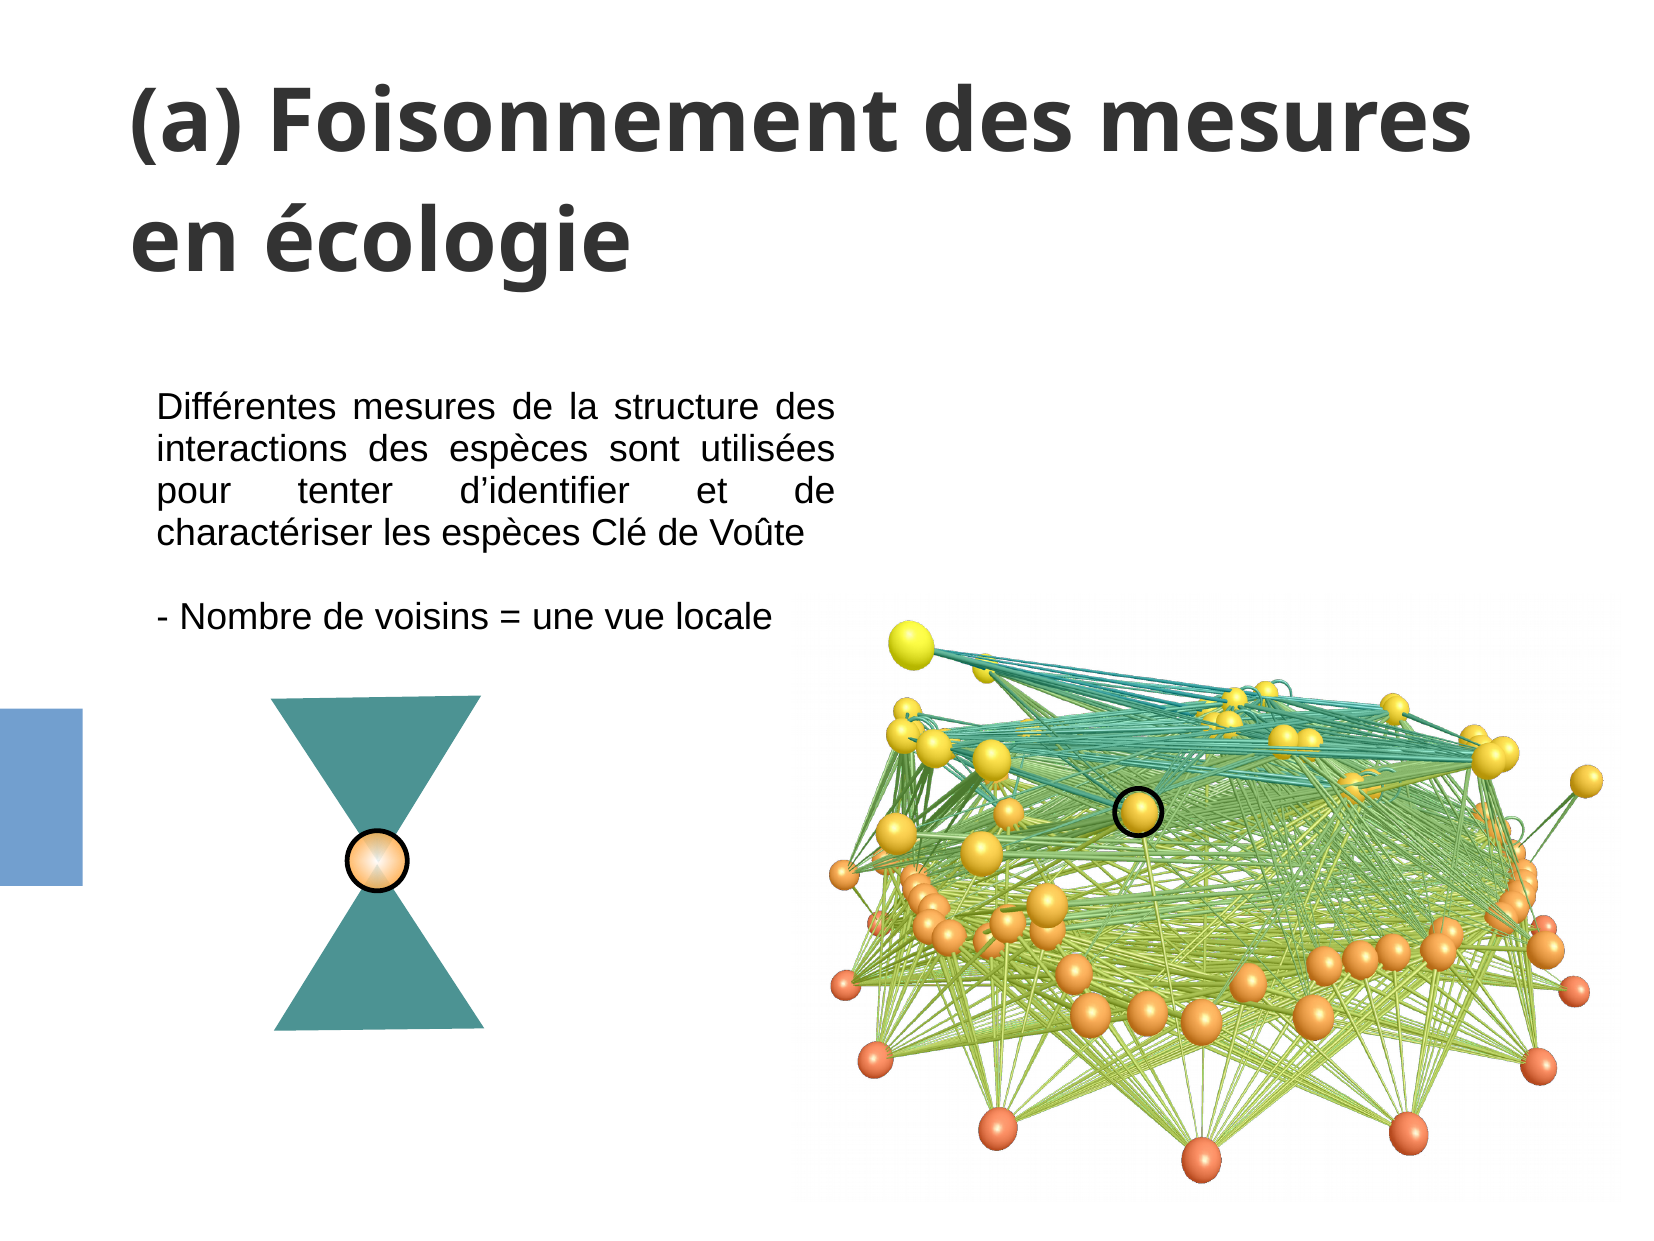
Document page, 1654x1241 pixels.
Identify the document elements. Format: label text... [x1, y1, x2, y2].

text_box [270, 695, 485, 1031]
title (a) Foisonnement des mesures en écologie [129, 59, 1536, 296]
text_box Différentes mesures de la structure des interactions des espèces sont utilisées pour tenter d’identifier et de charactériser les espèces Clé de Voûte - Nombre de voisins = une vue locale [141, 377, 851, 813]
picture [791, 593, 1621, 1202]
